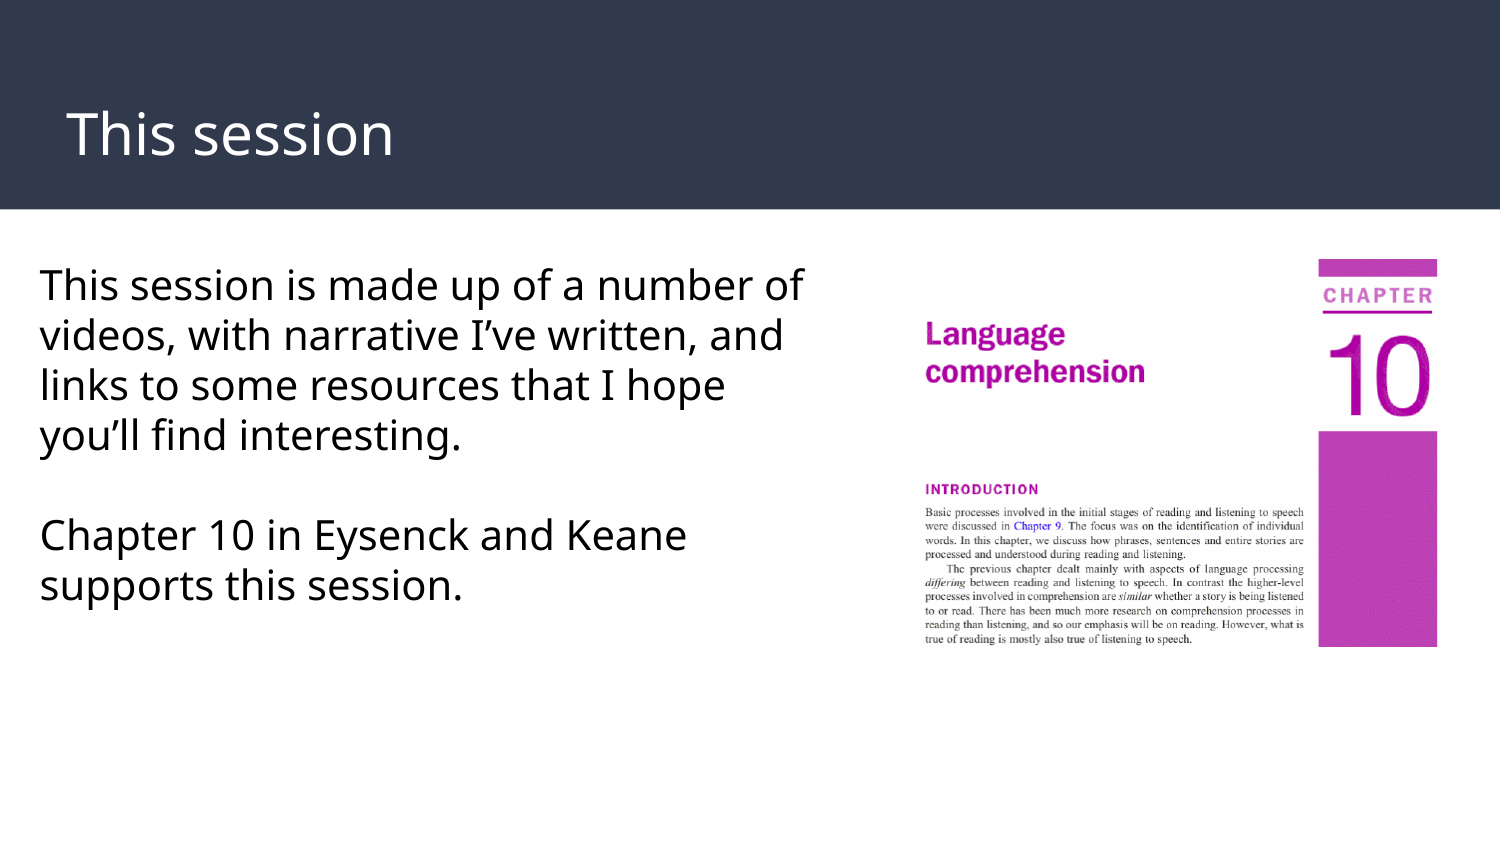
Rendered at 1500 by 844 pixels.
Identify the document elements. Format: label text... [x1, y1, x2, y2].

picture [905, 259, 1442, 647]
text_box This session is made up of a number of videos, with narrative I’ve written, and links to some resources that I hope you’ll find interesting. Chapter 10 in Eysenck and Keane supports this session. [24, 244, 838, 803]
title This session [51, 82, 1449, 185]
